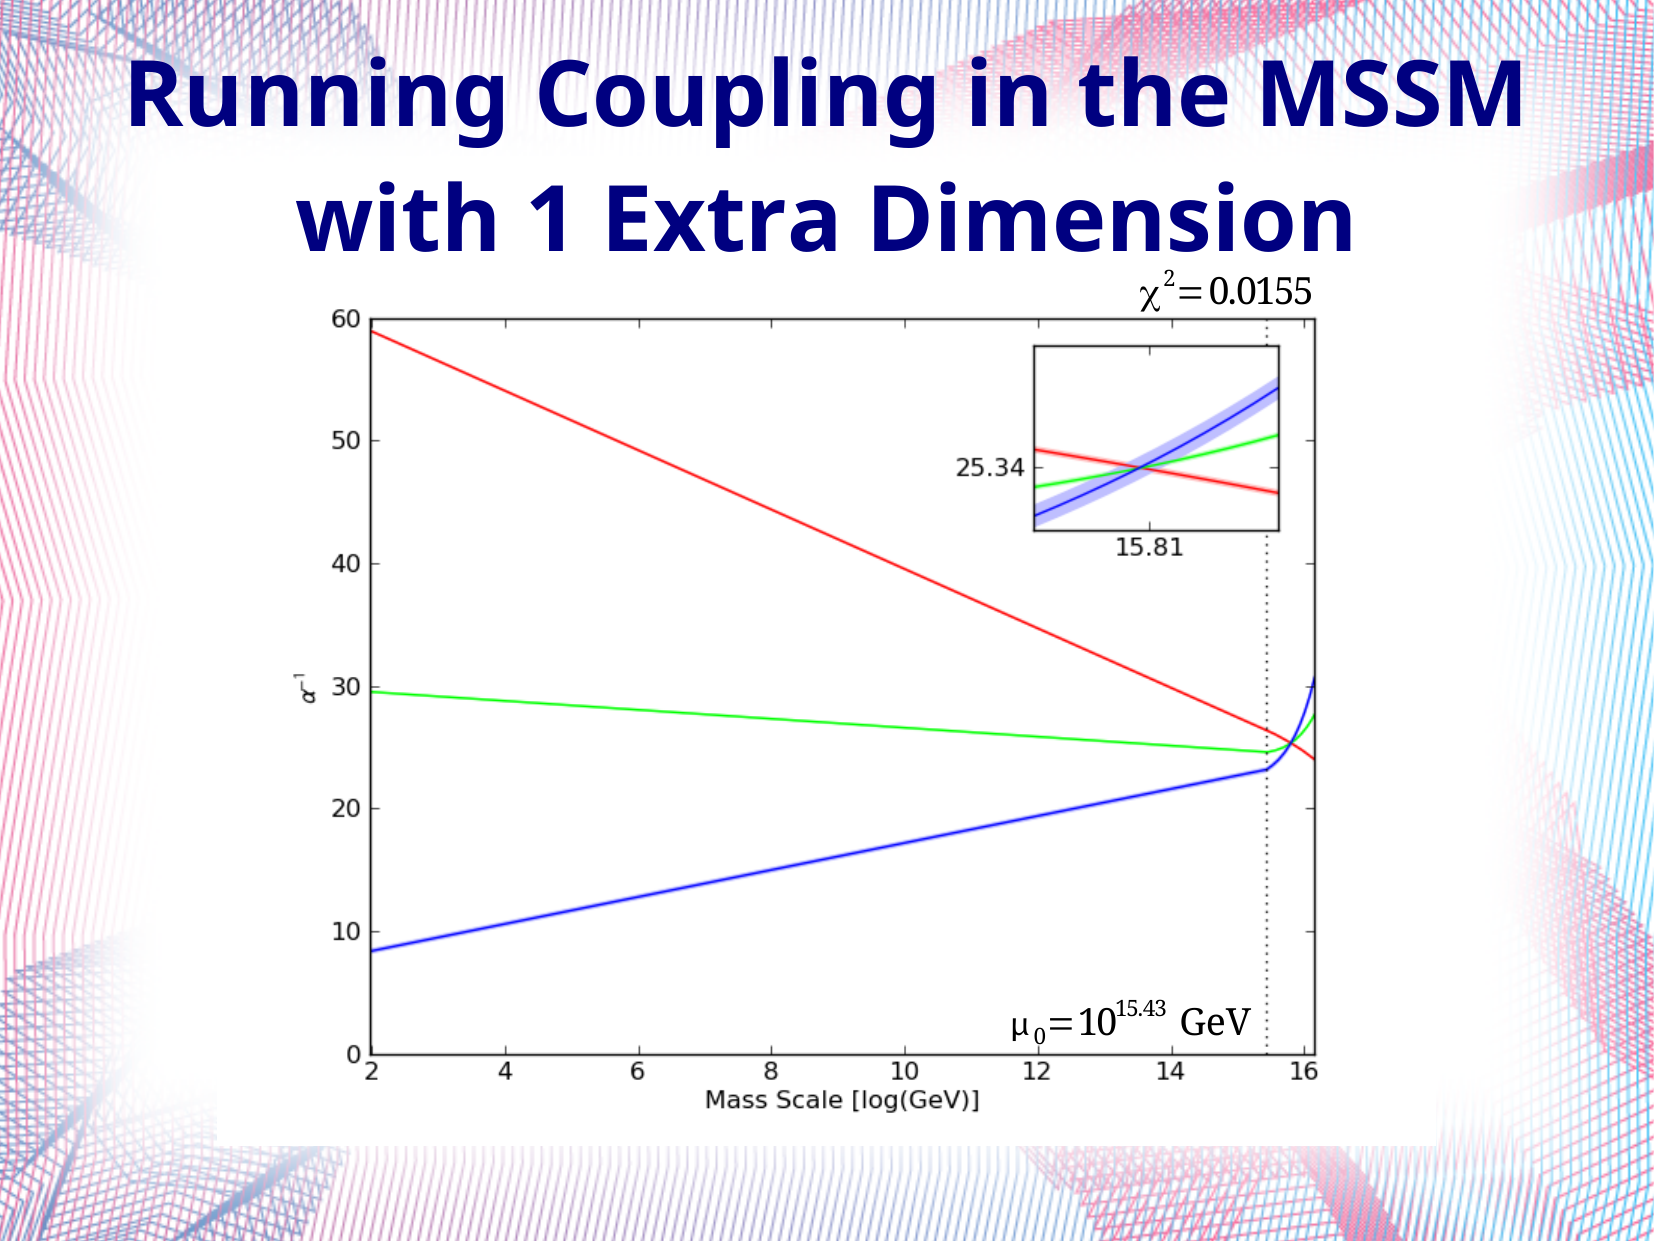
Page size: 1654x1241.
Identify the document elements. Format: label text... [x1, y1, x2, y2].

chart [1003, 996, 1256, 1052]
chart [1133, 265, 1317, 316]
title Running Coupling in the MSSM with 1 Extra Dimension [82, 49, 1571, 257]
picture [0, 0, 1654, 1241]
